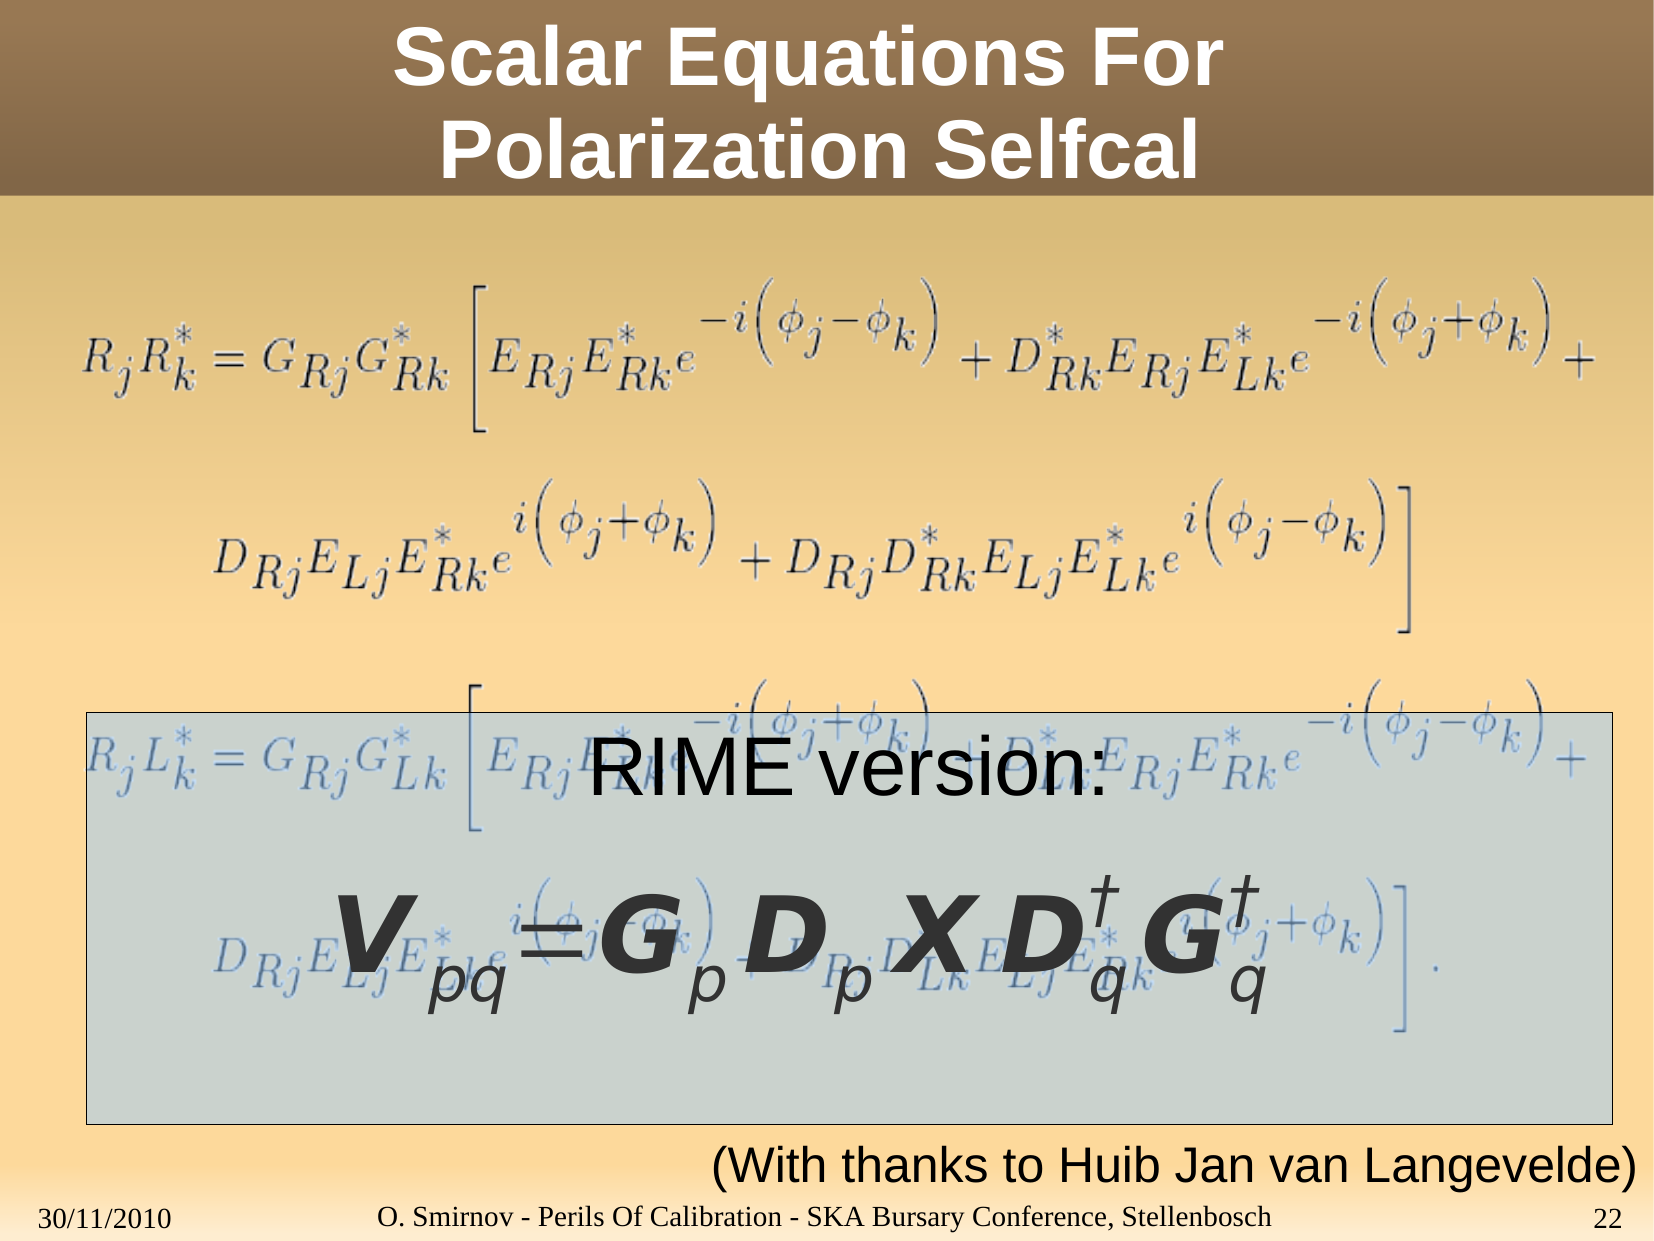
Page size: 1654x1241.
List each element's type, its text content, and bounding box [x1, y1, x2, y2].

text_box RIME version: [86, 712, 1613, 1125]
chart [324, 862, 1276, 1016]
picture [0, 0, 1654, 1241]
text_box (With thanks to Huib Jan van Langevelde) [426, 1129, 1654, 1201]
title Scalar Equations For Polarization Selfcal [76, 7, 1565, 200]
